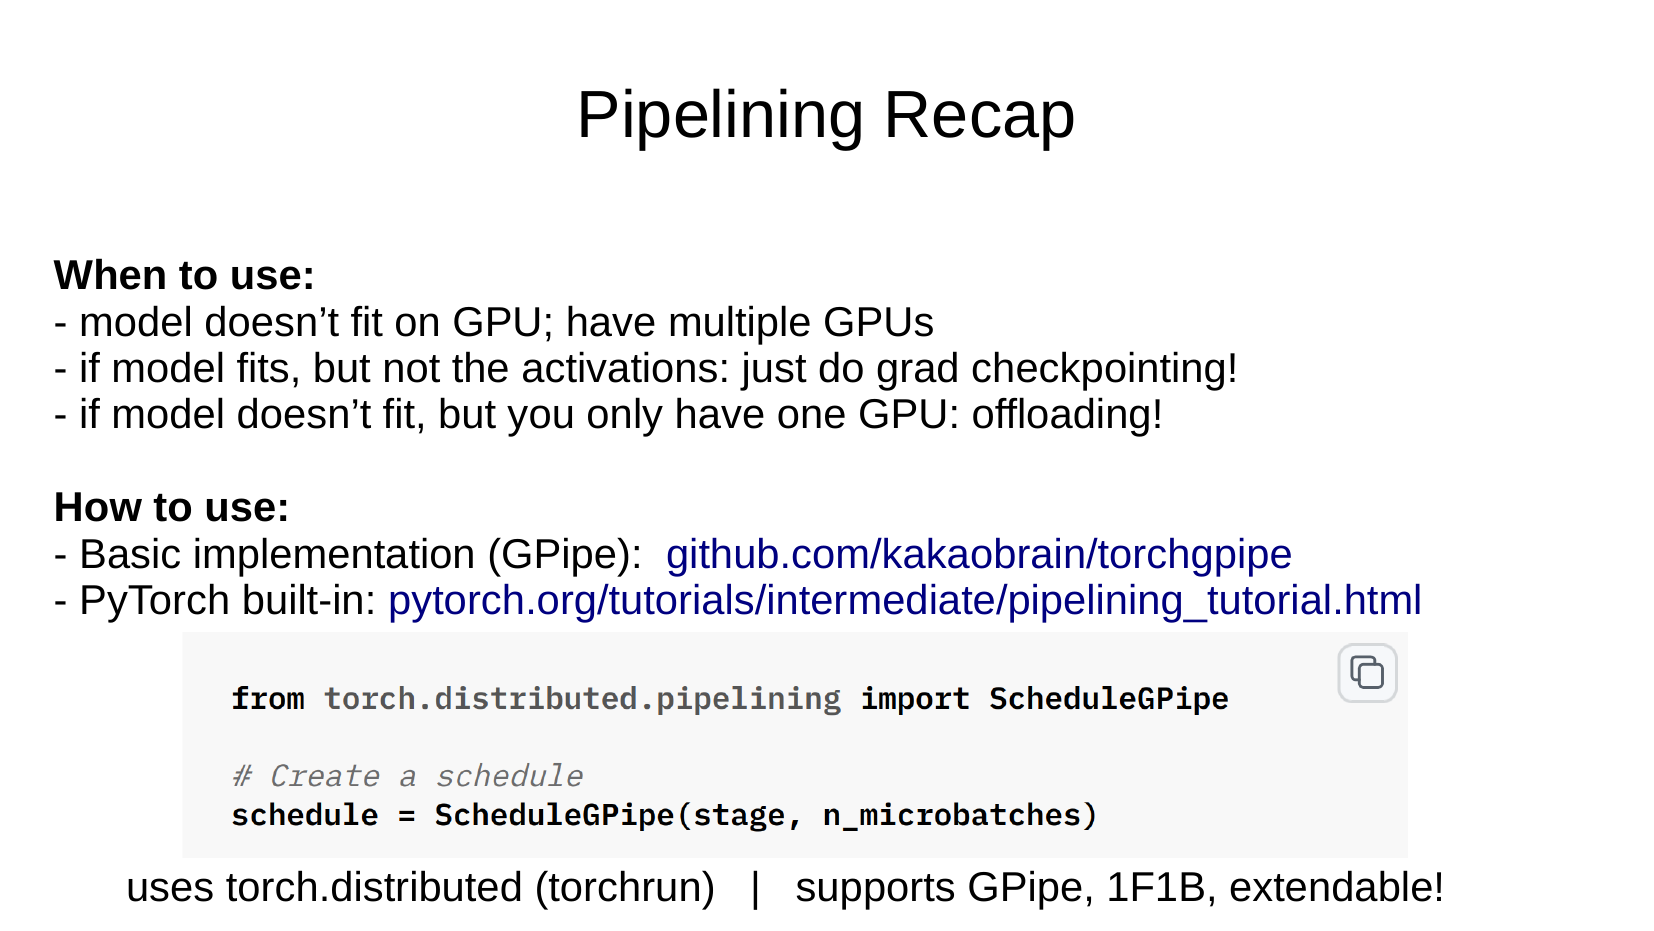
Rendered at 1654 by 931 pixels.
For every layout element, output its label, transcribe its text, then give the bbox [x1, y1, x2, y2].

picture [177, 623, 1423, 856]
text_box When to use: - model doesn’t fit on GPU; have multiple GPUs - if model fits, but not the activations: just do grad checkpointing! - if model doesn’t fit, but you only have one GPU: offloading! How to use: - Basic implementation (GPipe): github.com/kakaobrain/torchgpipe - PyTorch built-in: pytorch.org/tutorials/intermediate/pipelining_tutorial.html [39, 244, 1654, 759]
title Pipelining Recap [82, 37, 1571, 193]
text_box uses torch.distributed (torchrun) | supports GPipe, 1F1B, extendable! [111, 856, 1631, 919]
